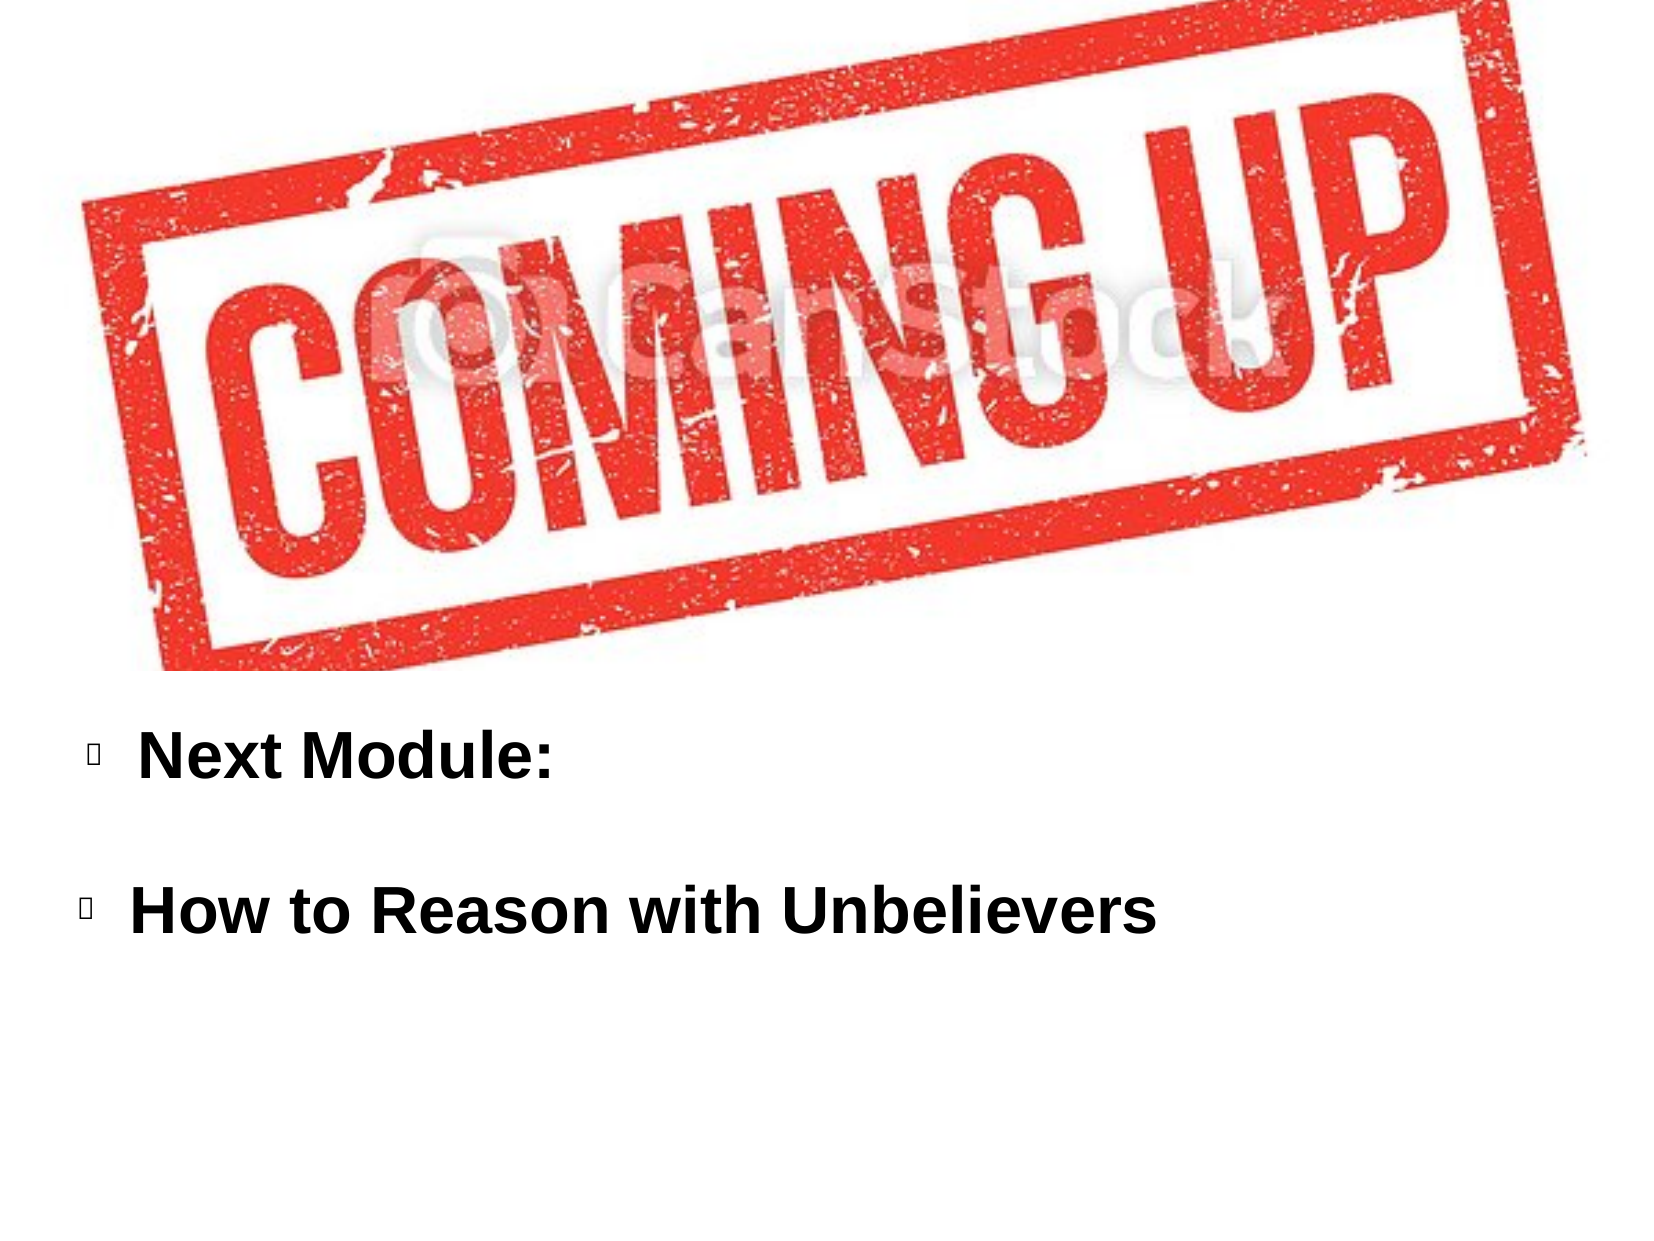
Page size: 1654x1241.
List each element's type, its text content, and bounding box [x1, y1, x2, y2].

picture [0, 0, 1654, 671]
list How to Reason with Unbelievers [59, 856, 1614, 968]
list Next Module: [67, 710, 1622, 805]
